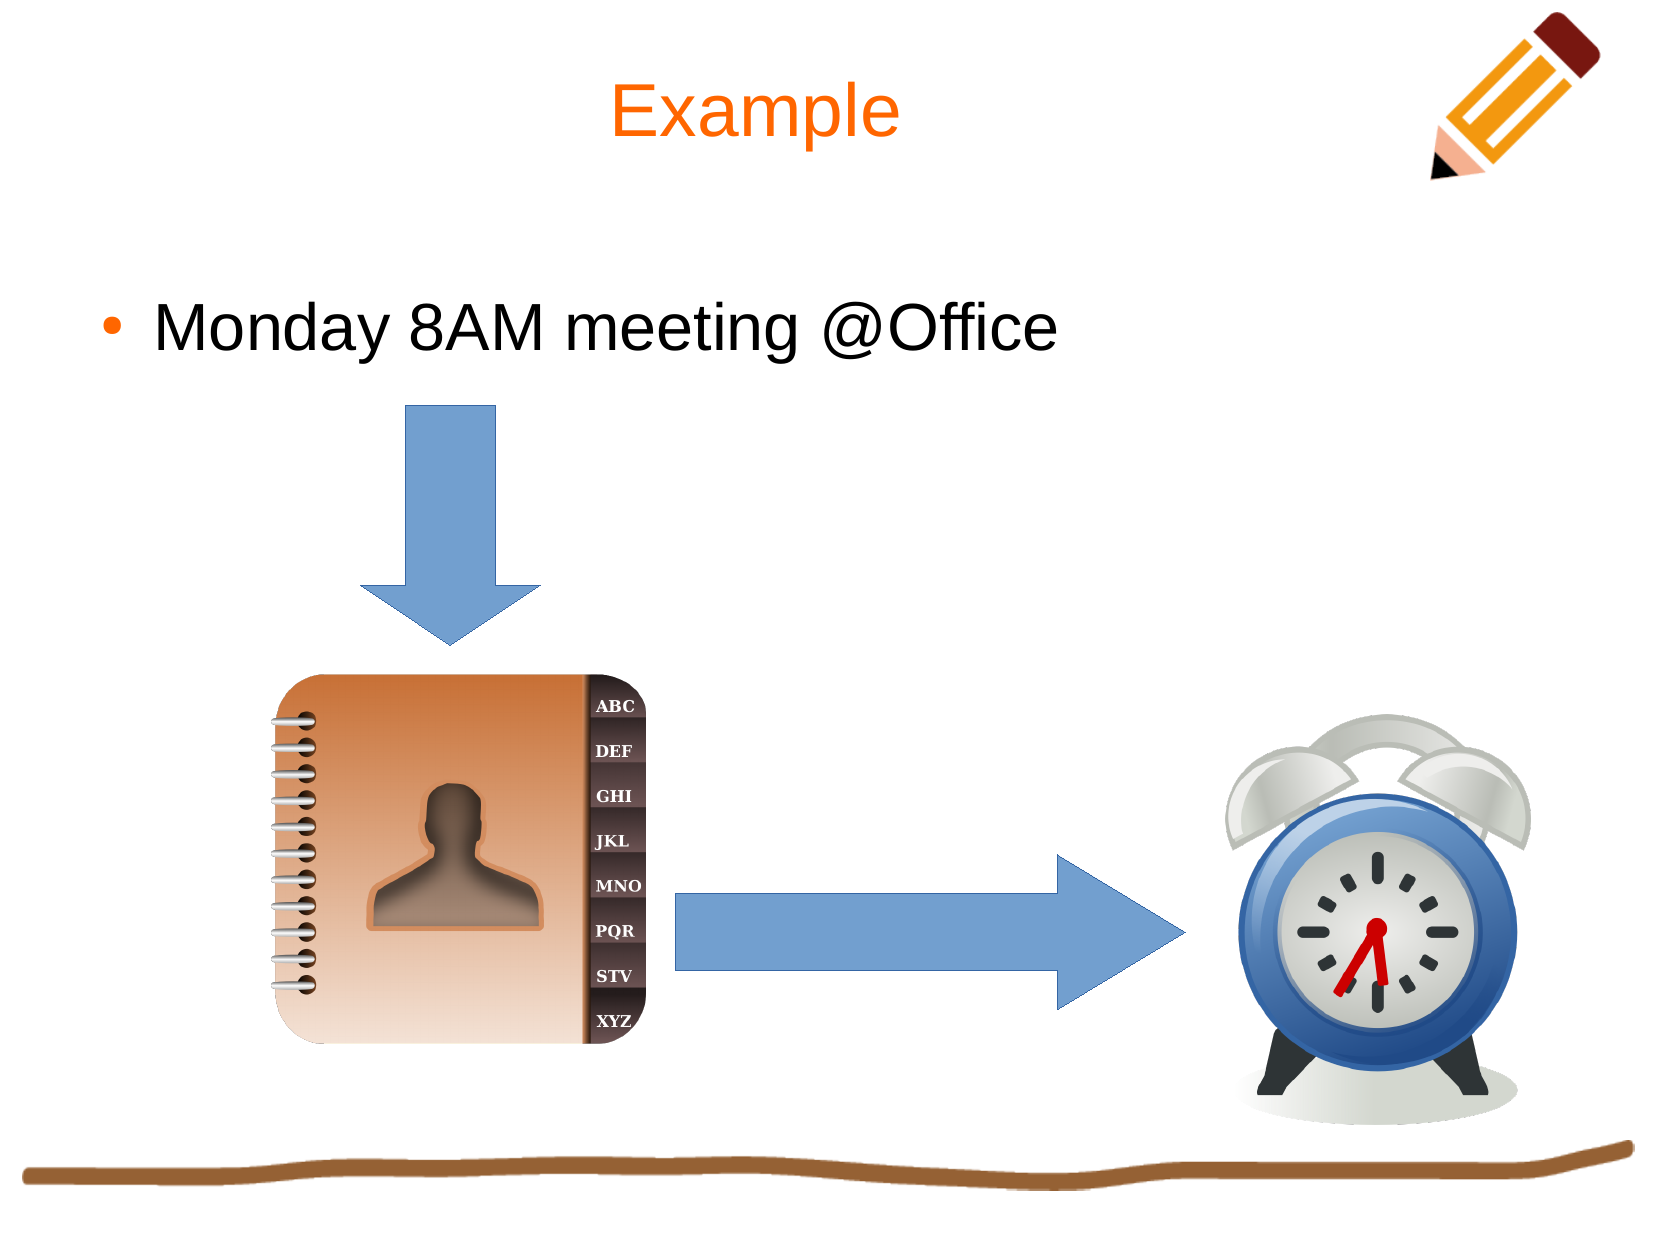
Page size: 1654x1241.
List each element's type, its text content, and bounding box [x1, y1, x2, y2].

picture [22, 1140, 1635, 1191]
picture [1430, 12, 1601, 181]
picture [271, 674, 646, 1044]
picture [1225, 714, 1531, 1126]
list Monday 8AM meeting @Office [82, 290, 1571, 1122]
title Example [82, 49, 1430, 172]
text_box [360, 405, 541, 646]
text_box [675, 854, 1186, 1010]
